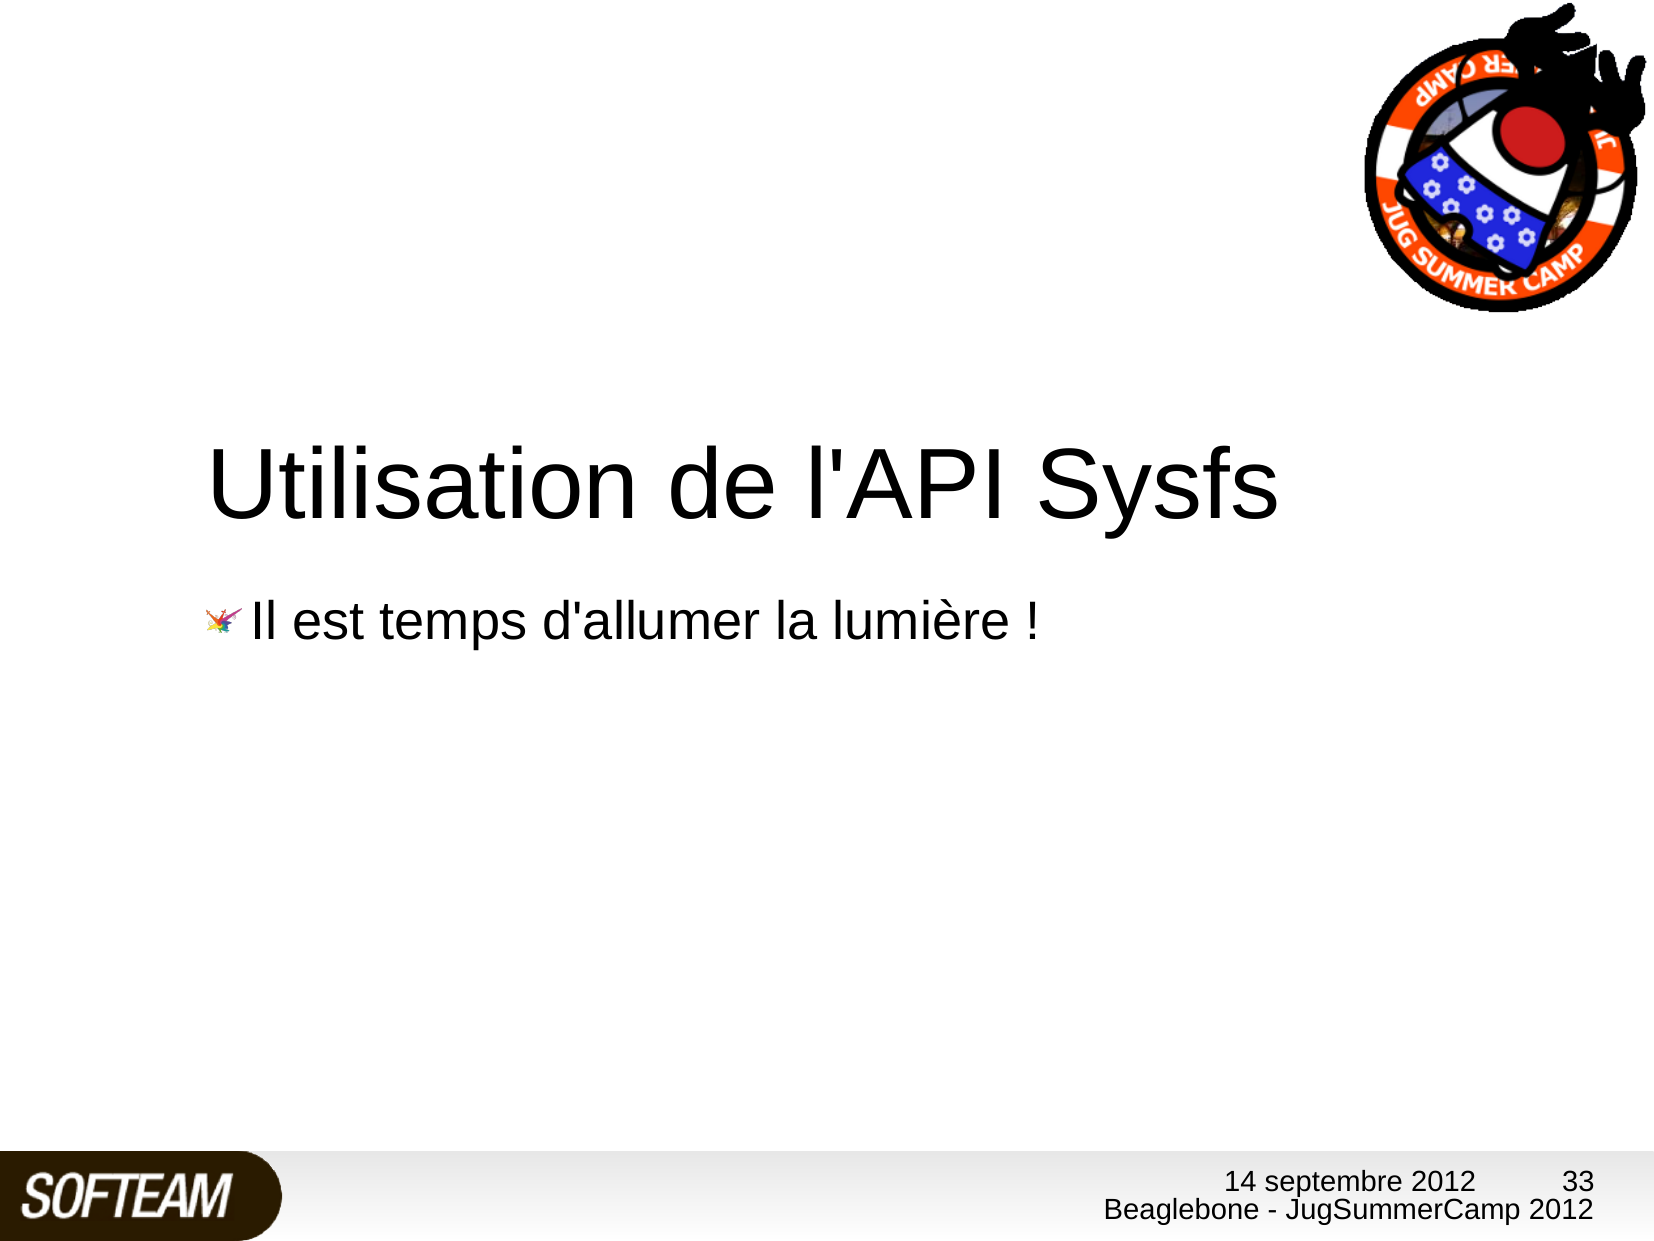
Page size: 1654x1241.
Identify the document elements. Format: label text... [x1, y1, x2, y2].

list Il est temps d'allumer la lumière ! [206, 590, 1477, 1241]
picture [0, 1151, 206, 1241]
title Utilisation de l'API Sysfs [206, 395, 1477, 573]
picture [1358, 0, 1654, 323]
